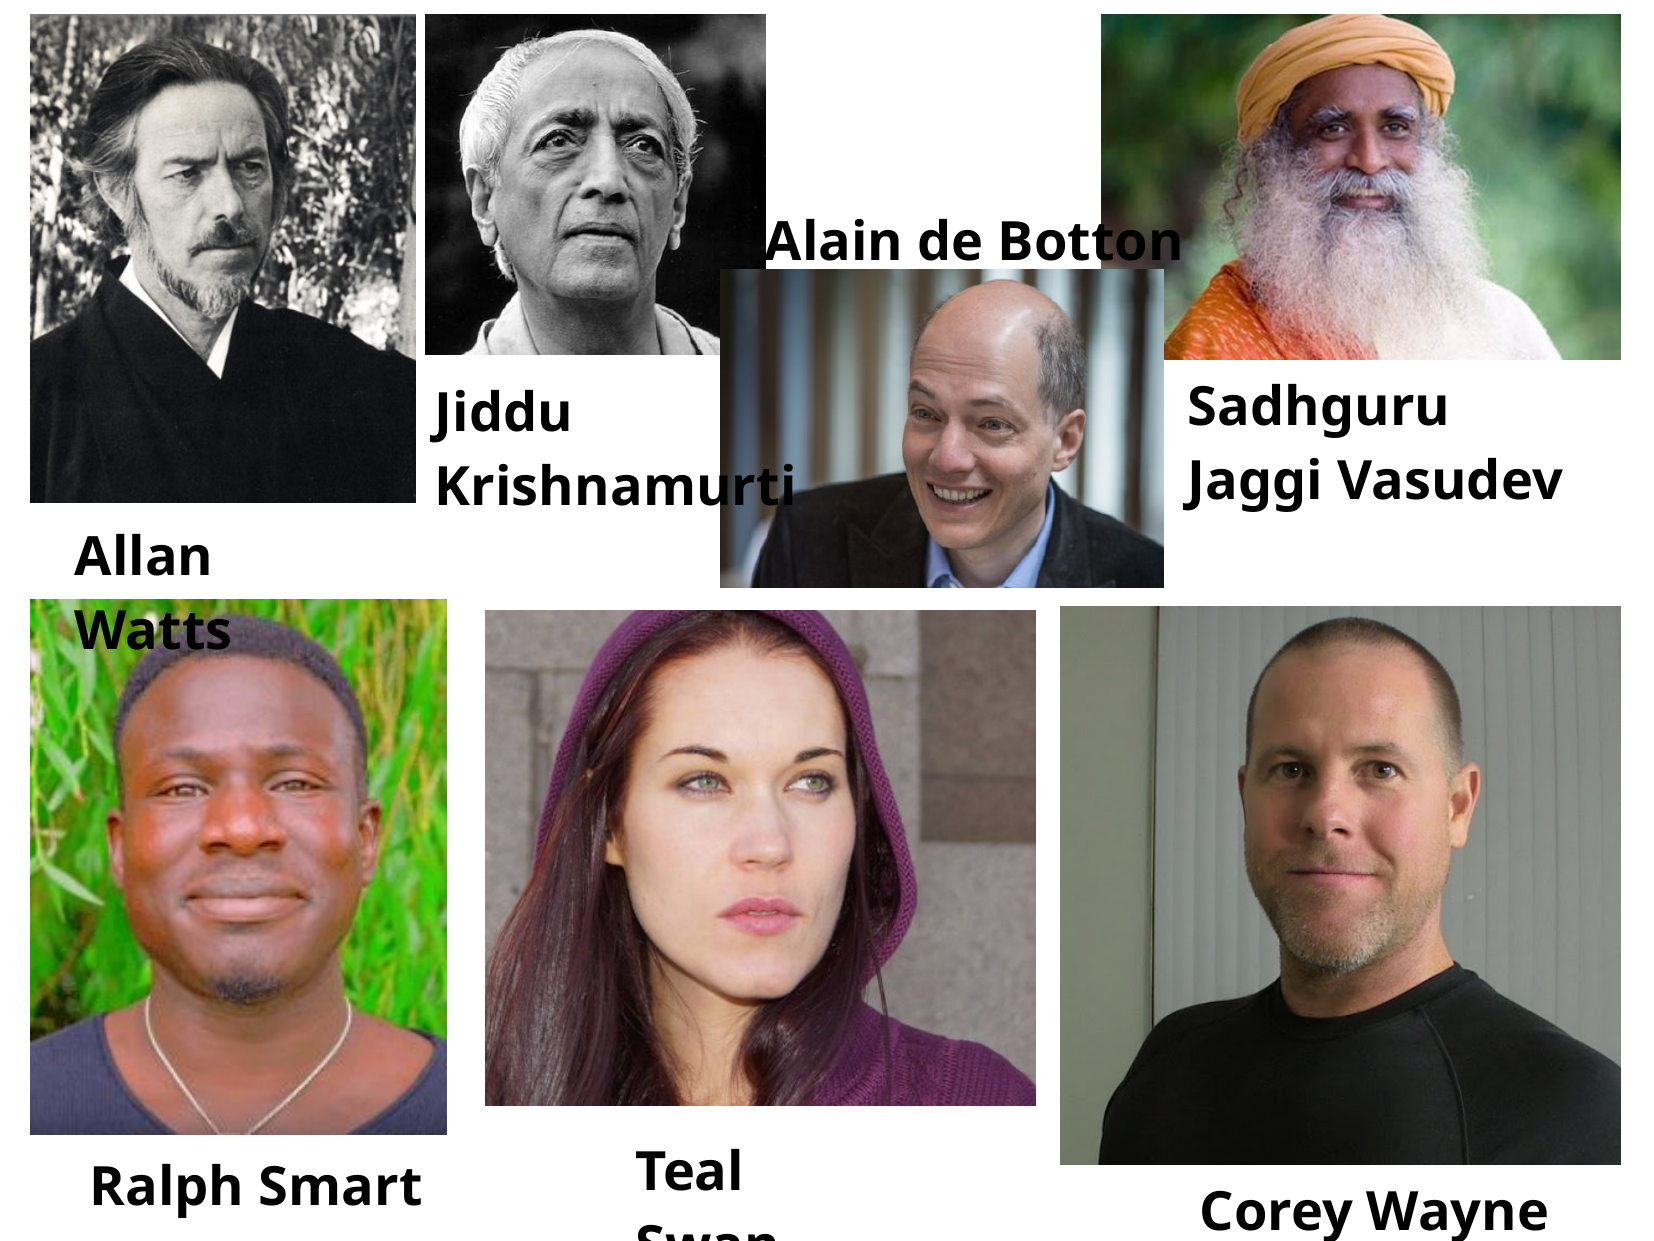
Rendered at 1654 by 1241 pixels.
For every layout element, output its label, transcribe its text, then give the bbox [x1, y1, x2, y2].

text_box Ralph Smart [75, 1140, 364, 1216]
picture [425, 14, 1621, 588]
picture [107, 620, 116, 641]
text_box Alain de Botton [750, 195, 1115, 271]
picture [1060, 606, 1621, 1165]
text_box Allan Watts [60, 510, 343, 620]
picture [136, 635, 146, 644]
text_box Jiddu Krishnamurti [420, 366, 732, 502]
picture [30, 599, 447, 1136]
picture [84, 620, 94, 639]
picture [30, 14, 416, 503]
picture [485, 610, 1036, 1106]
text_box Corey Wayne [1185, 1164, 1506, 1240]
text_box Sadhguru Jaggi Vasudev [1172, 360, 1514, 496]
text_box Teal Swan [620, 1125, 886, 1201]
